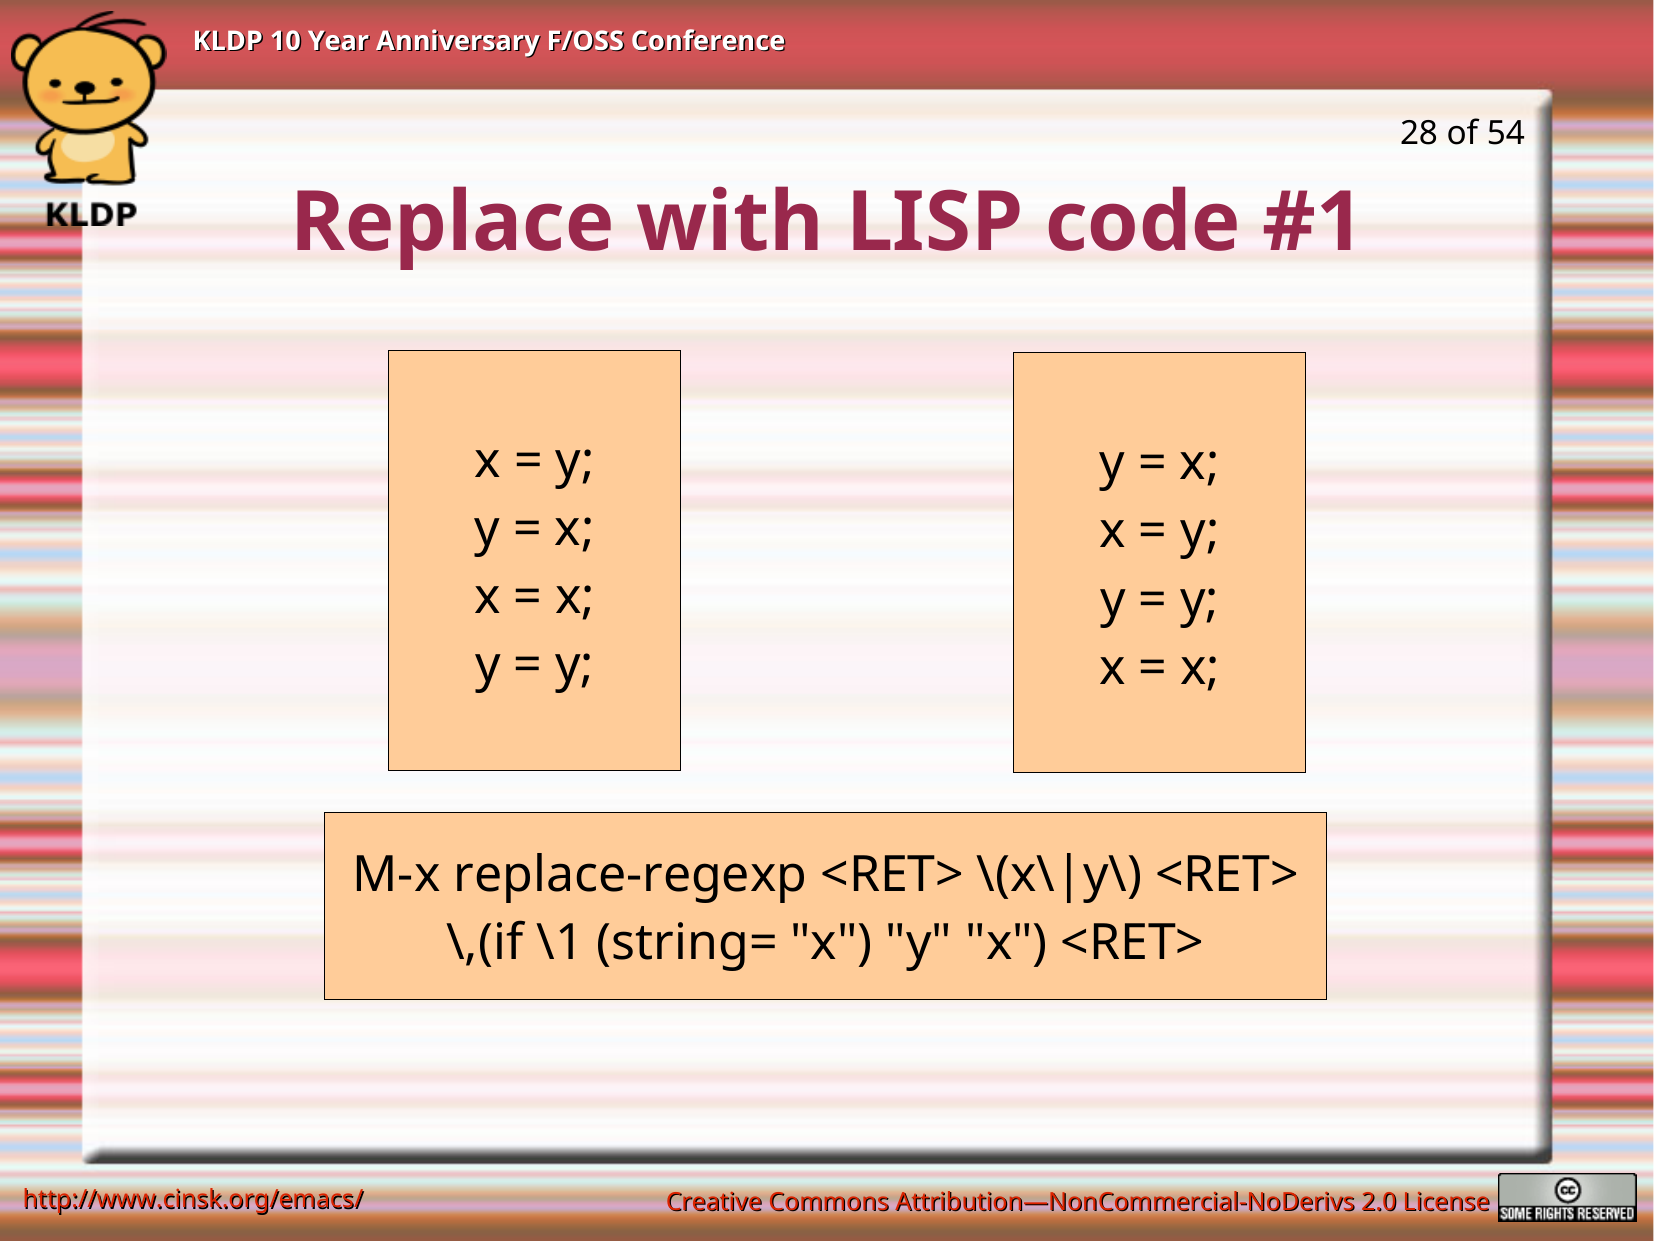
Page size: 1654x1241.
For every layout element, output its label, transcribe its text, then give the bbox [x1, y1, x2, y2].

text_box M-x replace-regexp <RET> \(x\|y\) <RET> \,(if \1 (string= "x") "y" "x") <RET> [324, 812, 1327, 1000]
title Replace with LISP code #1 [121, 114, 1534, 322]
text_box y = x; x = y; y = y; x = x; [1013, 352, 1306, 773]
picture [0, 0, 1654, 1241]
text_box x = y; y = x; x = x; y = y; [388, 350, 681, 771]
